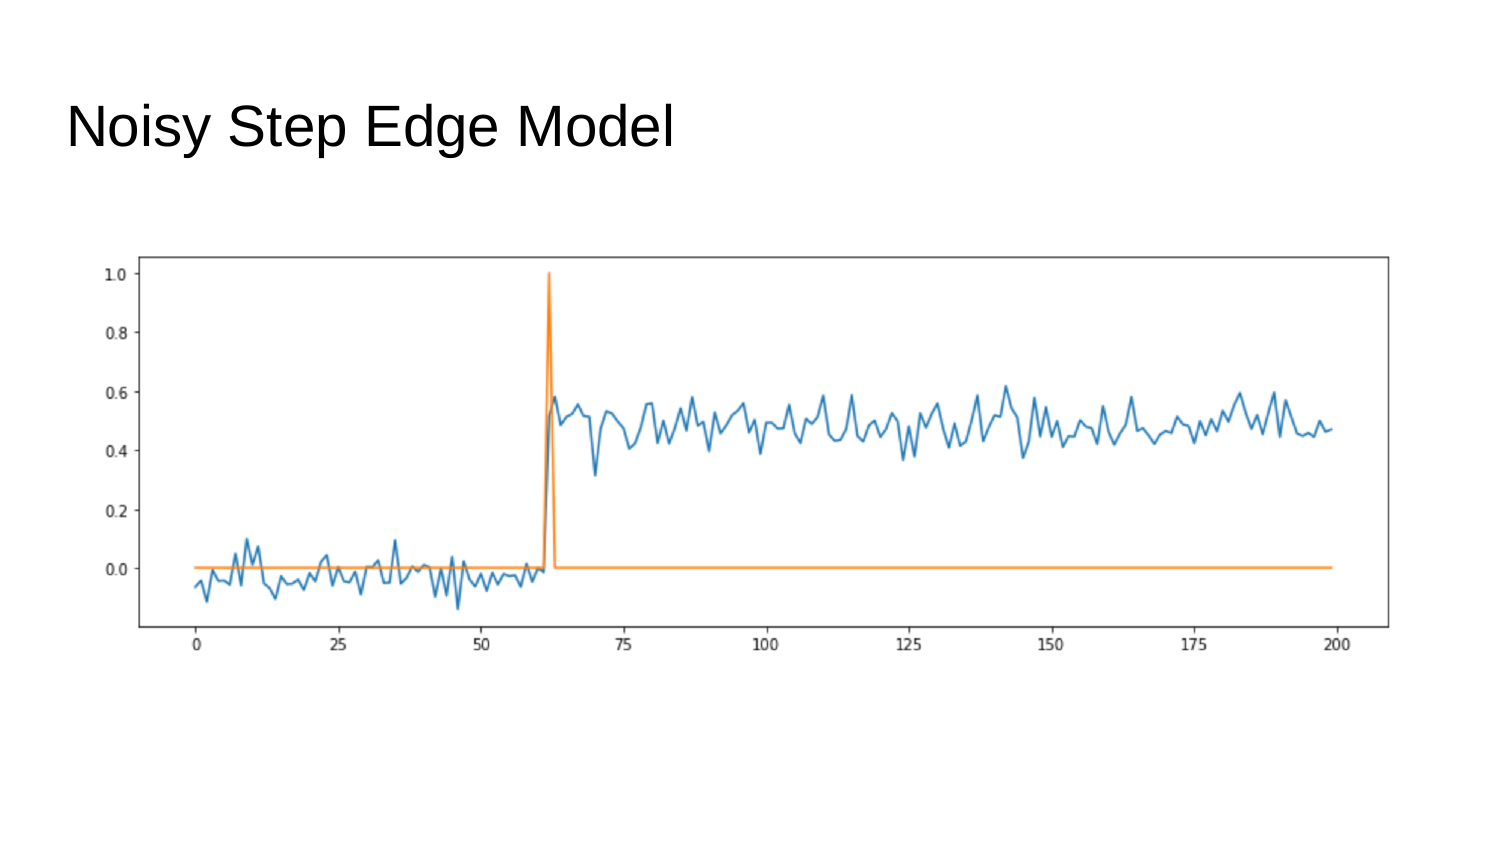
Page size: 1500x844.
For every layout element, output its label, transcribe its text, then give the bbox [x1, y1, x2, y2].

picture [88, 242, 1412, 667]
title Noisy Step Edge Model [51, 72, 1449, 167]
